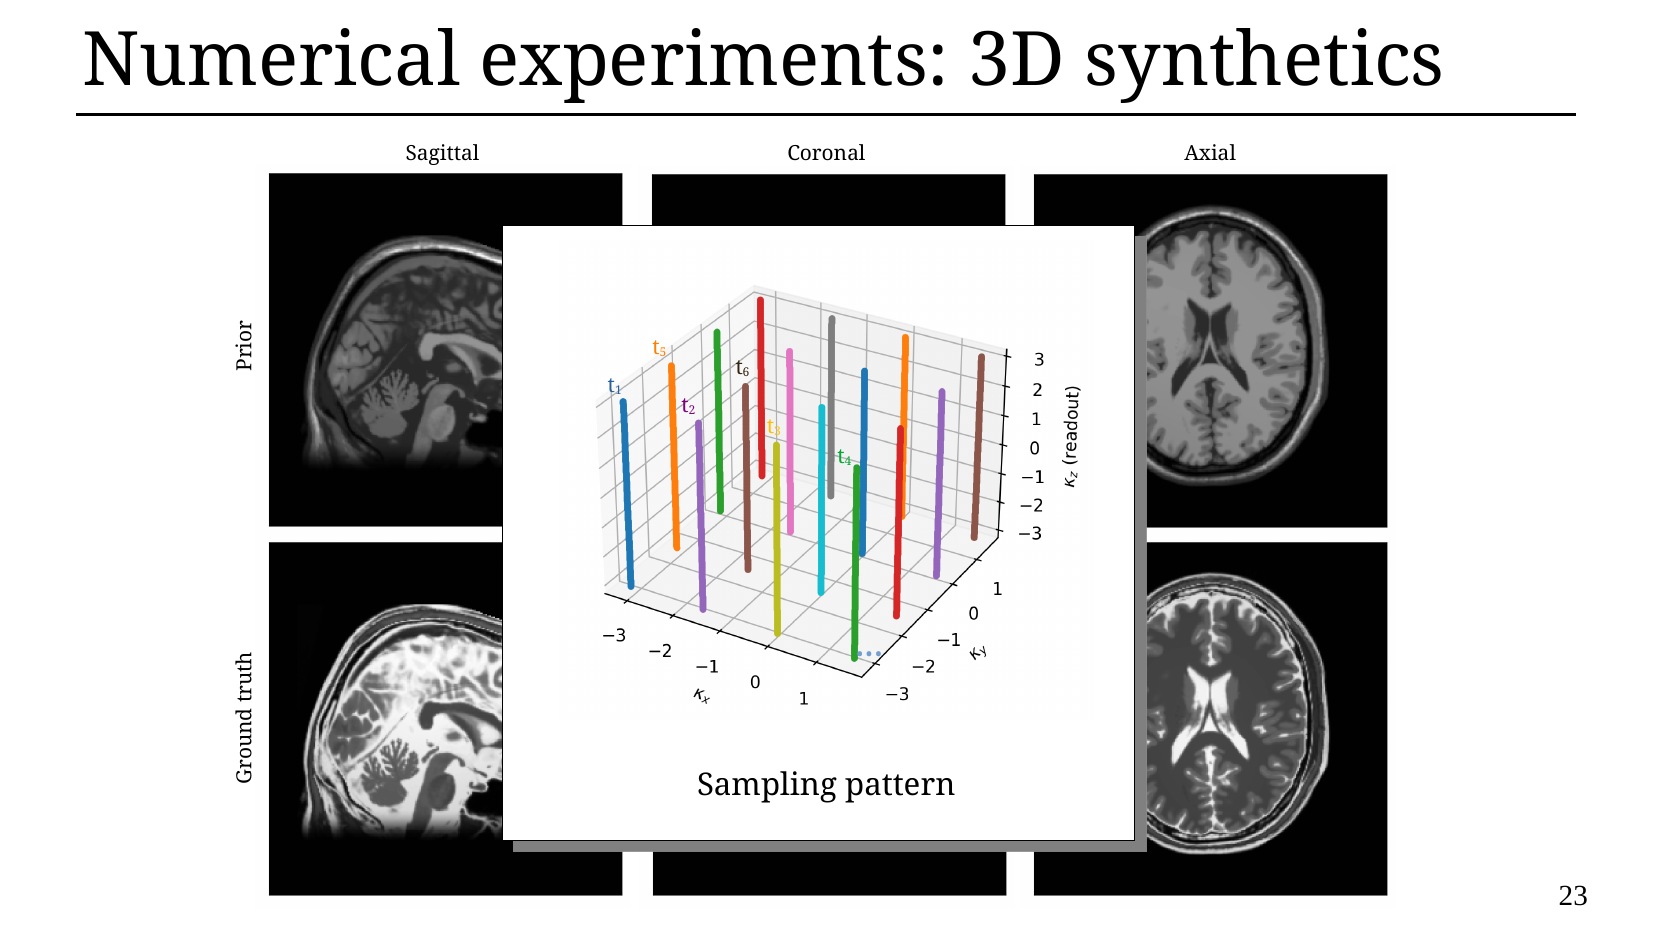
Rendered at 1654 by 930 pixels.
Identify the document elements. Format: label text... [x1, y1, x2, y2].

text_box Prior [221, 173, 261, 519]
title Numerical experiments: 3D synthetics [82, 7, 1571, 105]
text_box Coronal [653, 131, 999, 171]
picture [1020, 165, 1396, 909]
picture [639, 852, 1015, 909]
picture [638, 165, 1014, 225]
text_box Sampling pattern [671, 754, 982, 806]
text_box Ground truth [221, 545, 261, 891]
text_box t6 [718, 345, 767, 391]
text_box t1 [590, 362, 639, 409]
text_box t2 [663, 382, 713, 429]
picture [558, 238, 1095, 721]
text_box ... [818, 608, 920, 668]
text_box t4 [818, 434, 871, 480]
picture [255, 164, 631, 909]
text_box t3 [750, 404, 798, 450]
text_box Sagittal [270, 131, 616, 171]
text_box [502, 225, 1135, 841]
text_box t5 [635, 324, 684, 371]
text_box Axial [1037, 131, 1383, 171]
